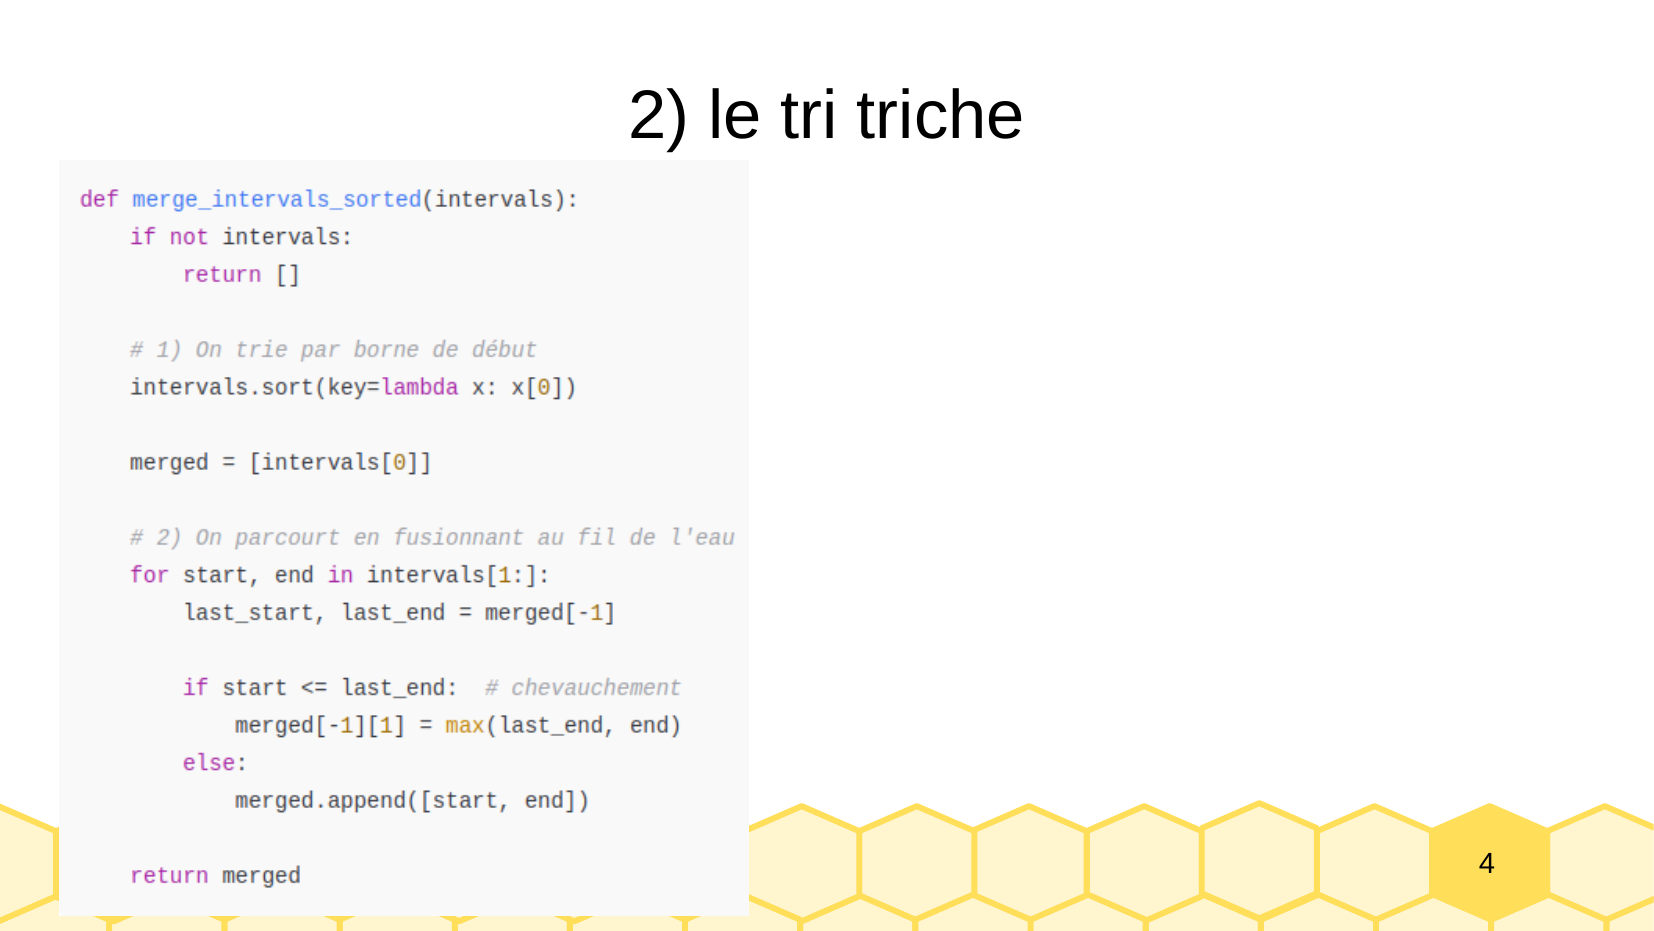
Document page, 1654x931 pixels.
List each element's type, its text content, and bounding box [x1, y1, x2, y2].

picture [59, 160, 749, 916]
title 2) le tri triche [82, 37, 1571, 193]
